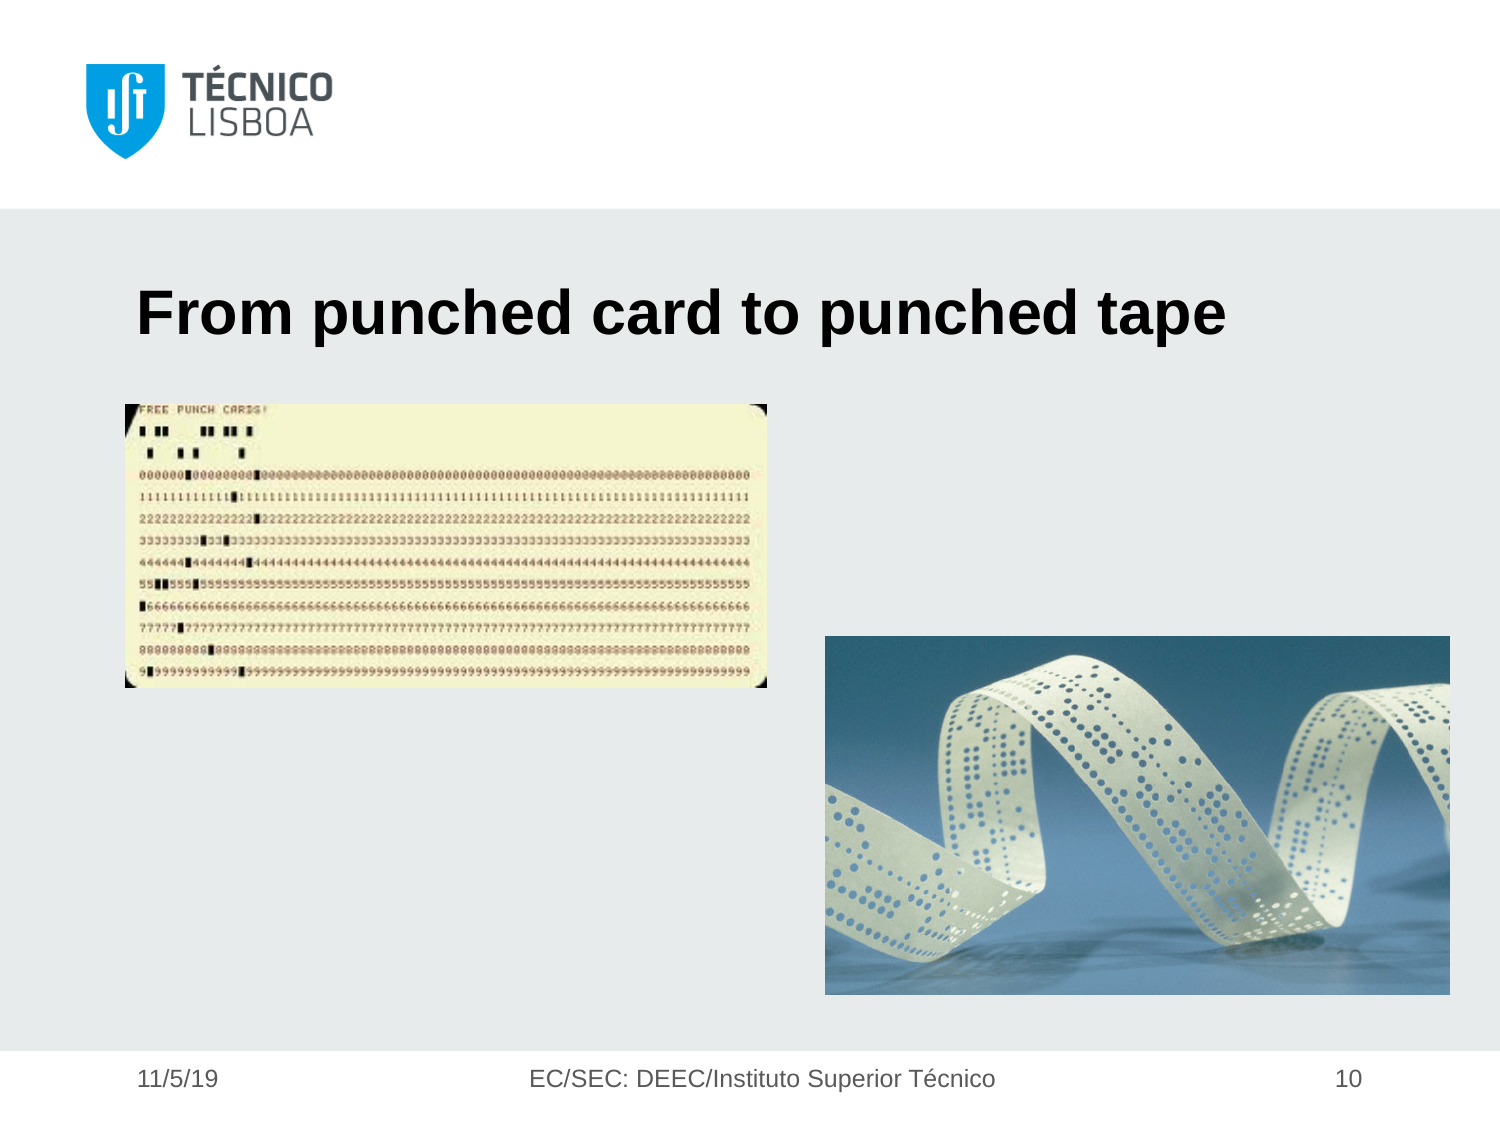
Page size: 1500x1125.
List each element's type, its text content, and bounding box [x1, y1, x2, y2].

slide_number 11/5/19 [121, 1052, 425, 1103]
title From punched card to punched tape [121, 237, 1378, 381]
slide_number <number> [1077, 1052, 1378, 1103]
picture [0, 0, 1500, 1125]
footer EC/SEC: DEEC/Instituto Superior Técnico [512, 1052, 1021, 1103]
